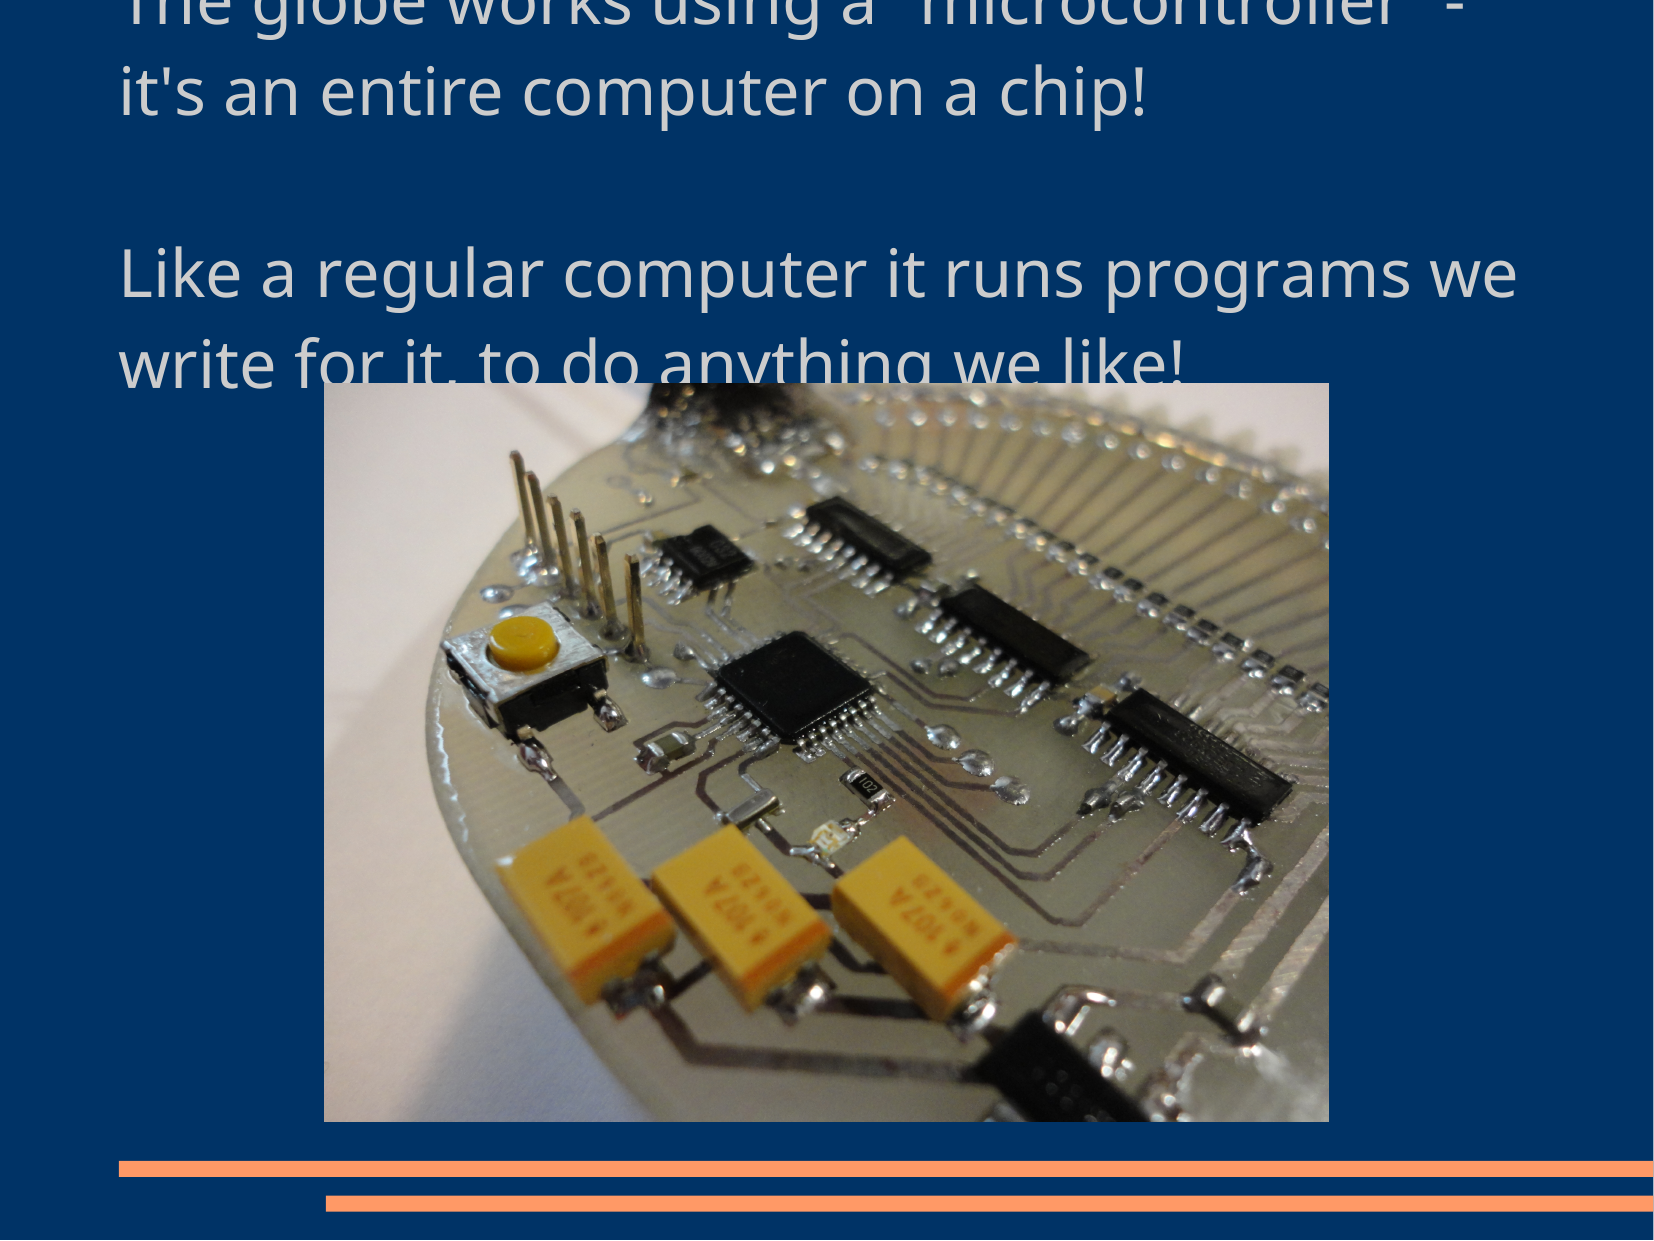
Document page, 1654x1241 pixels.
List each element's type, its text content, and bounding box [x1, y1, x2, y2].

picture [324, 383, 1329, 1123]
subtitle The globe works using a “microcontroller” - it's an entire computer on a chip! Like a regular computer it runs programs we write for it, to do anything we like! [118, 15, 1531, 346]
